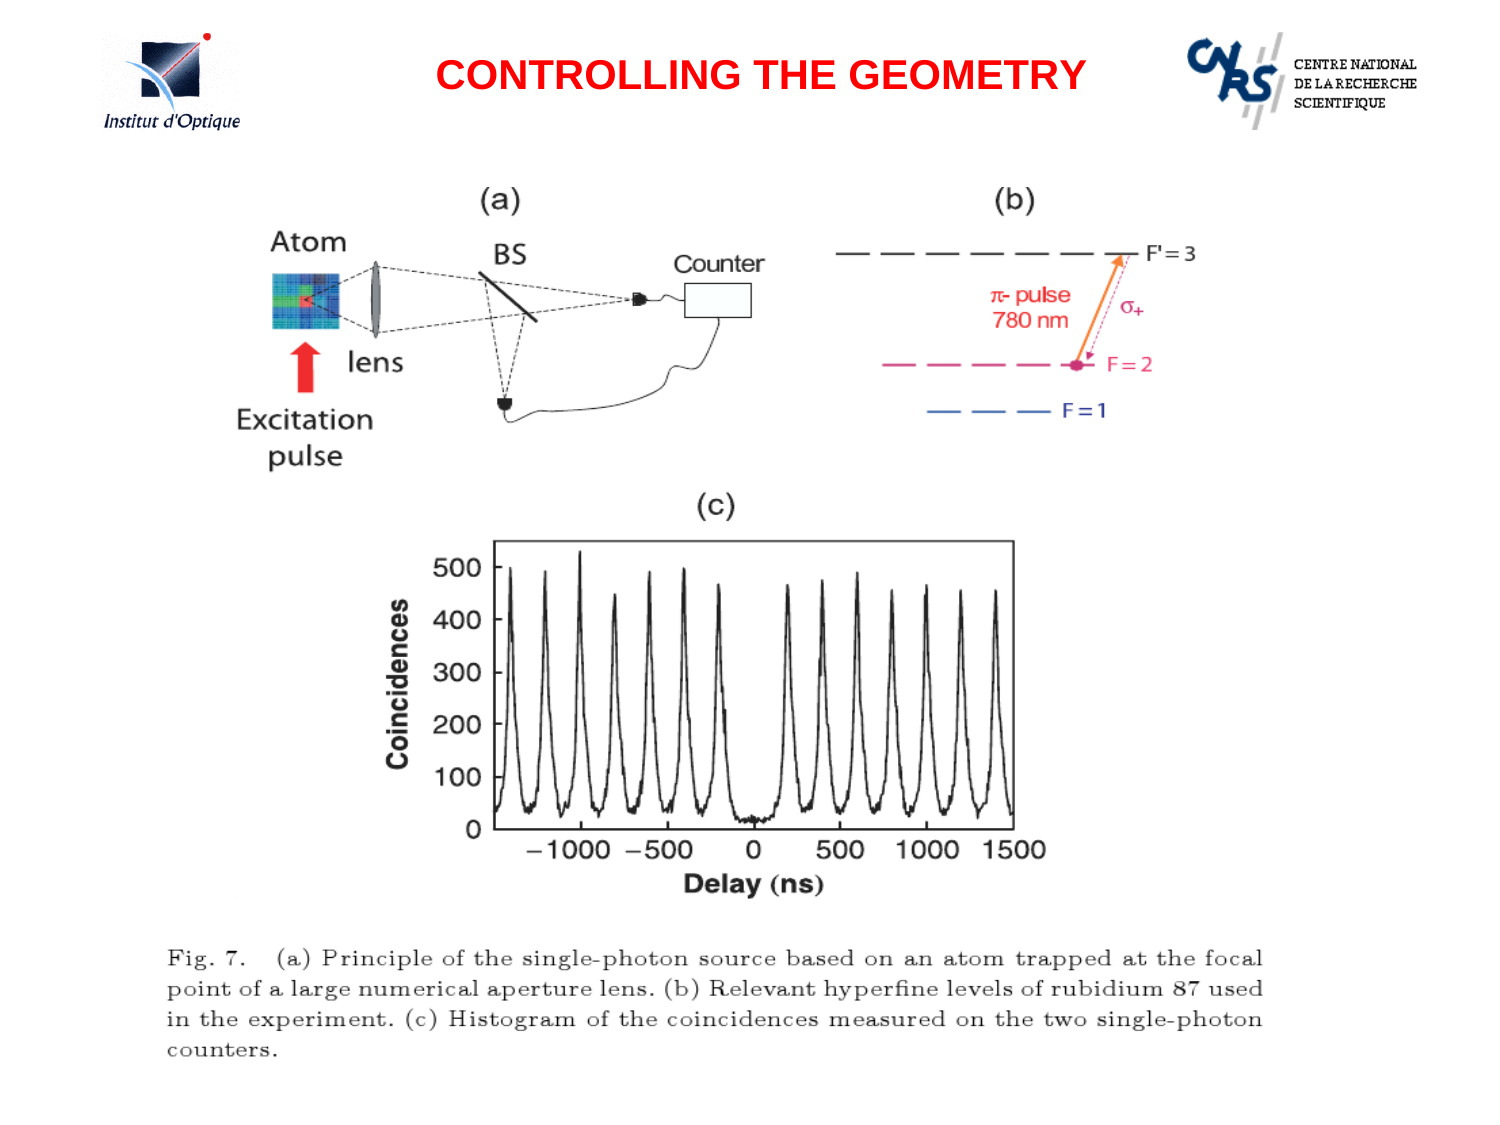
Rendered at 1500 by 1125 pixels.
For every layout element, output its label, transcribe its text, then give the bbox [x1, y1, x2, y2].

text_box CONTROLLING THE GEOMETRY [420, 40, 1103, 106]
picture [1187, 32, 1422, 130]
picture [101, 30, 243, 132]
picture [141, 187, 1313, 1094]
